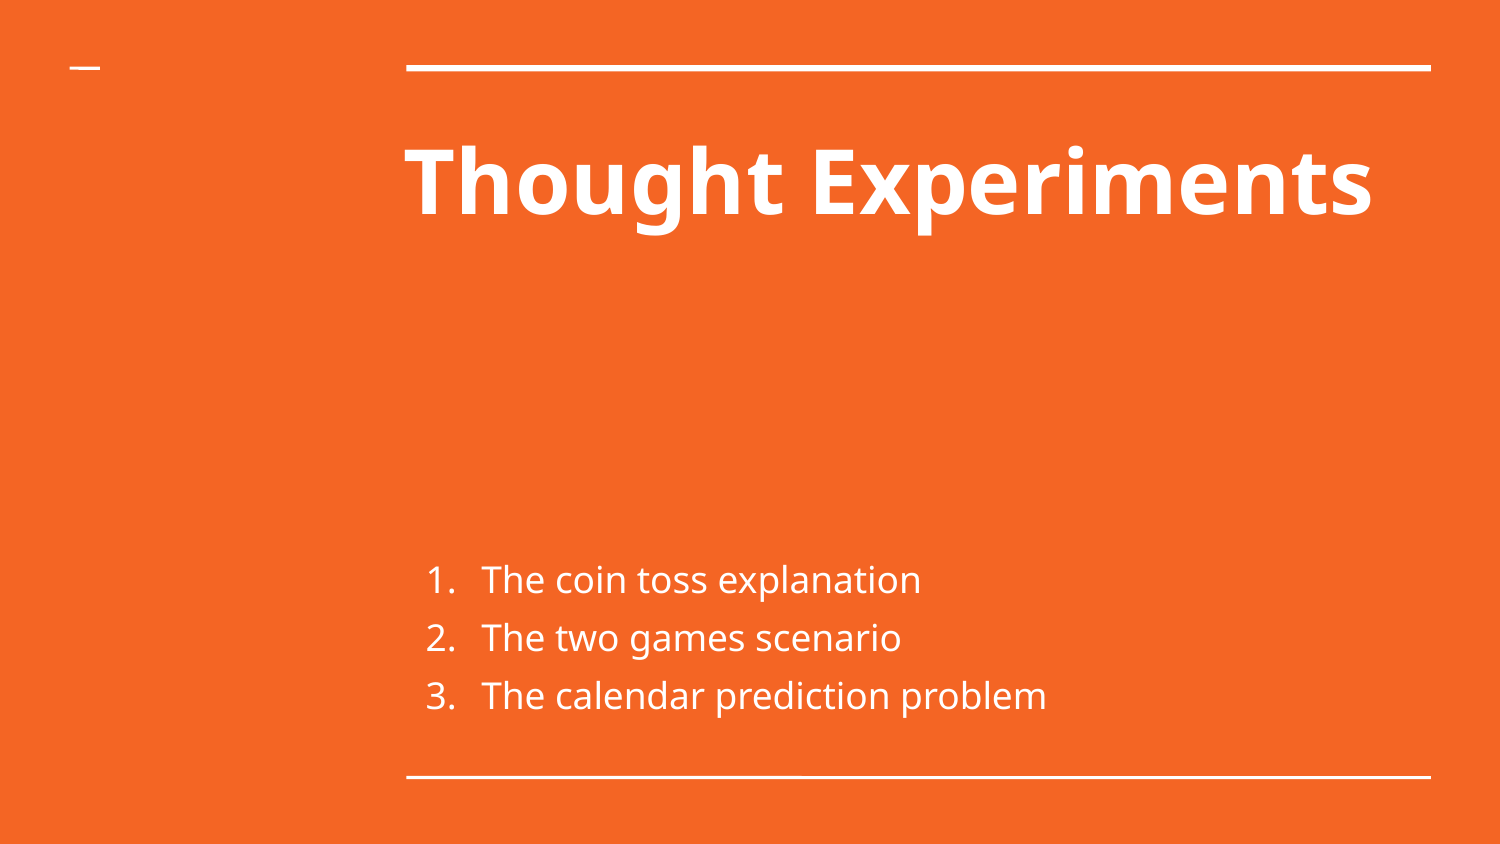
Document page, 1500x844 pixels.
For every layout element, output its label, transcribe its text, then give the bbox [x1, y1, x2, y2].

subtitle The coin toss explanation The two games scenario The calendar prediction problem [392, 531, 1431, 735]
title Thought Experiments [389, 103, 1428, 357]
